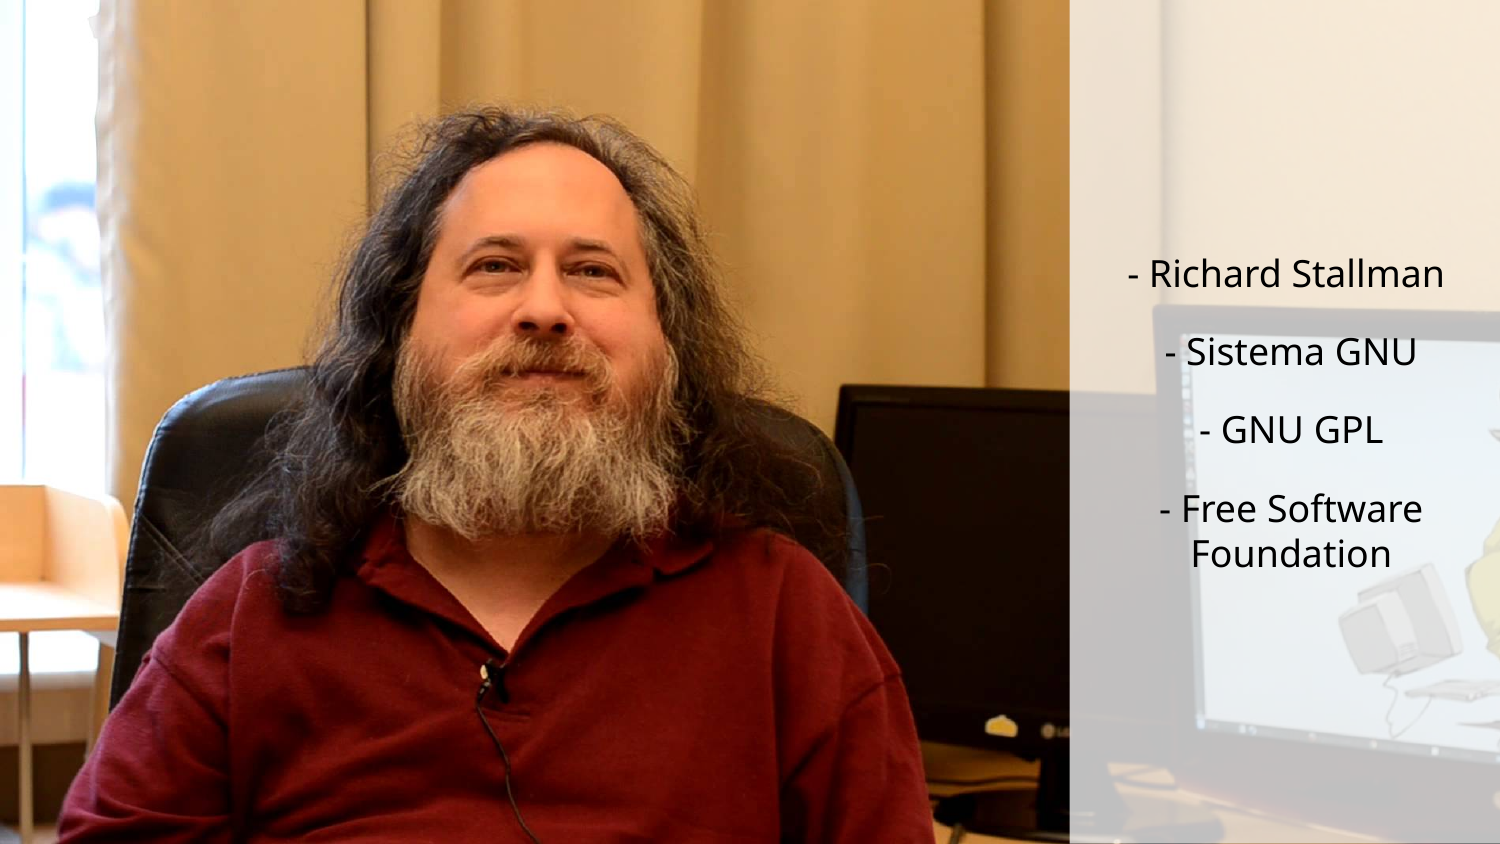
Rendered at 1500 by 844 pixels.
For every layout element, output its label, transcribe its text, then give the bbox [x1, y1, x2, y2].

list - Richard Stallman - Sistema GNU - GNU GPL - Free Software Foundation [1069, 0, 1500, 844]
picture [0, 0, 1069, 844]
